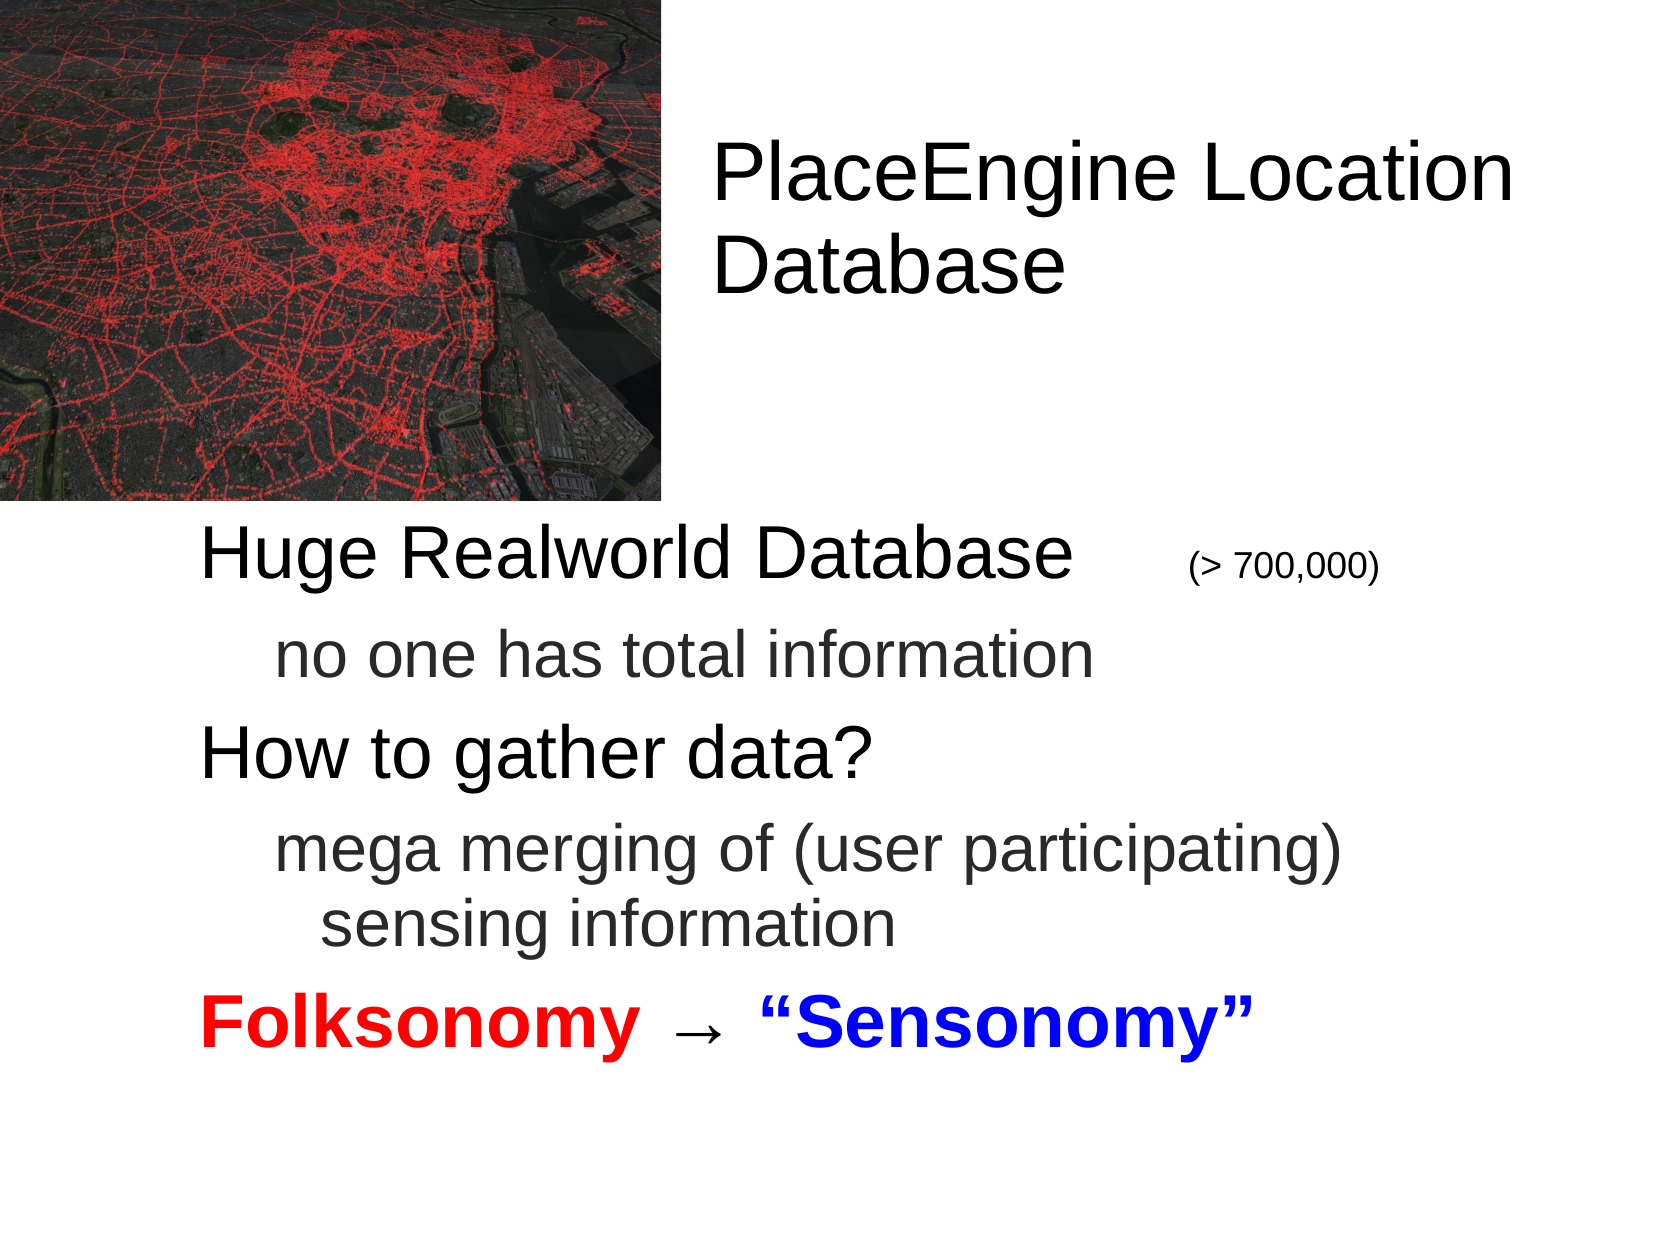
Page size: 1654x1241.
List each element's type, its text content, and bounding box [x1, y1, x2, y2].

text_box Huge Realworld Database (> 700,000)‏ no one has total information How to gather data? mega merging of (user participating) sensing information Folksonomy → “Sensonomy” [199, 490, 1586, 1148]
text_box PlaceEngine Location Database [711, 100, 1607, 338]
picture [0, 0, 662, 501]
